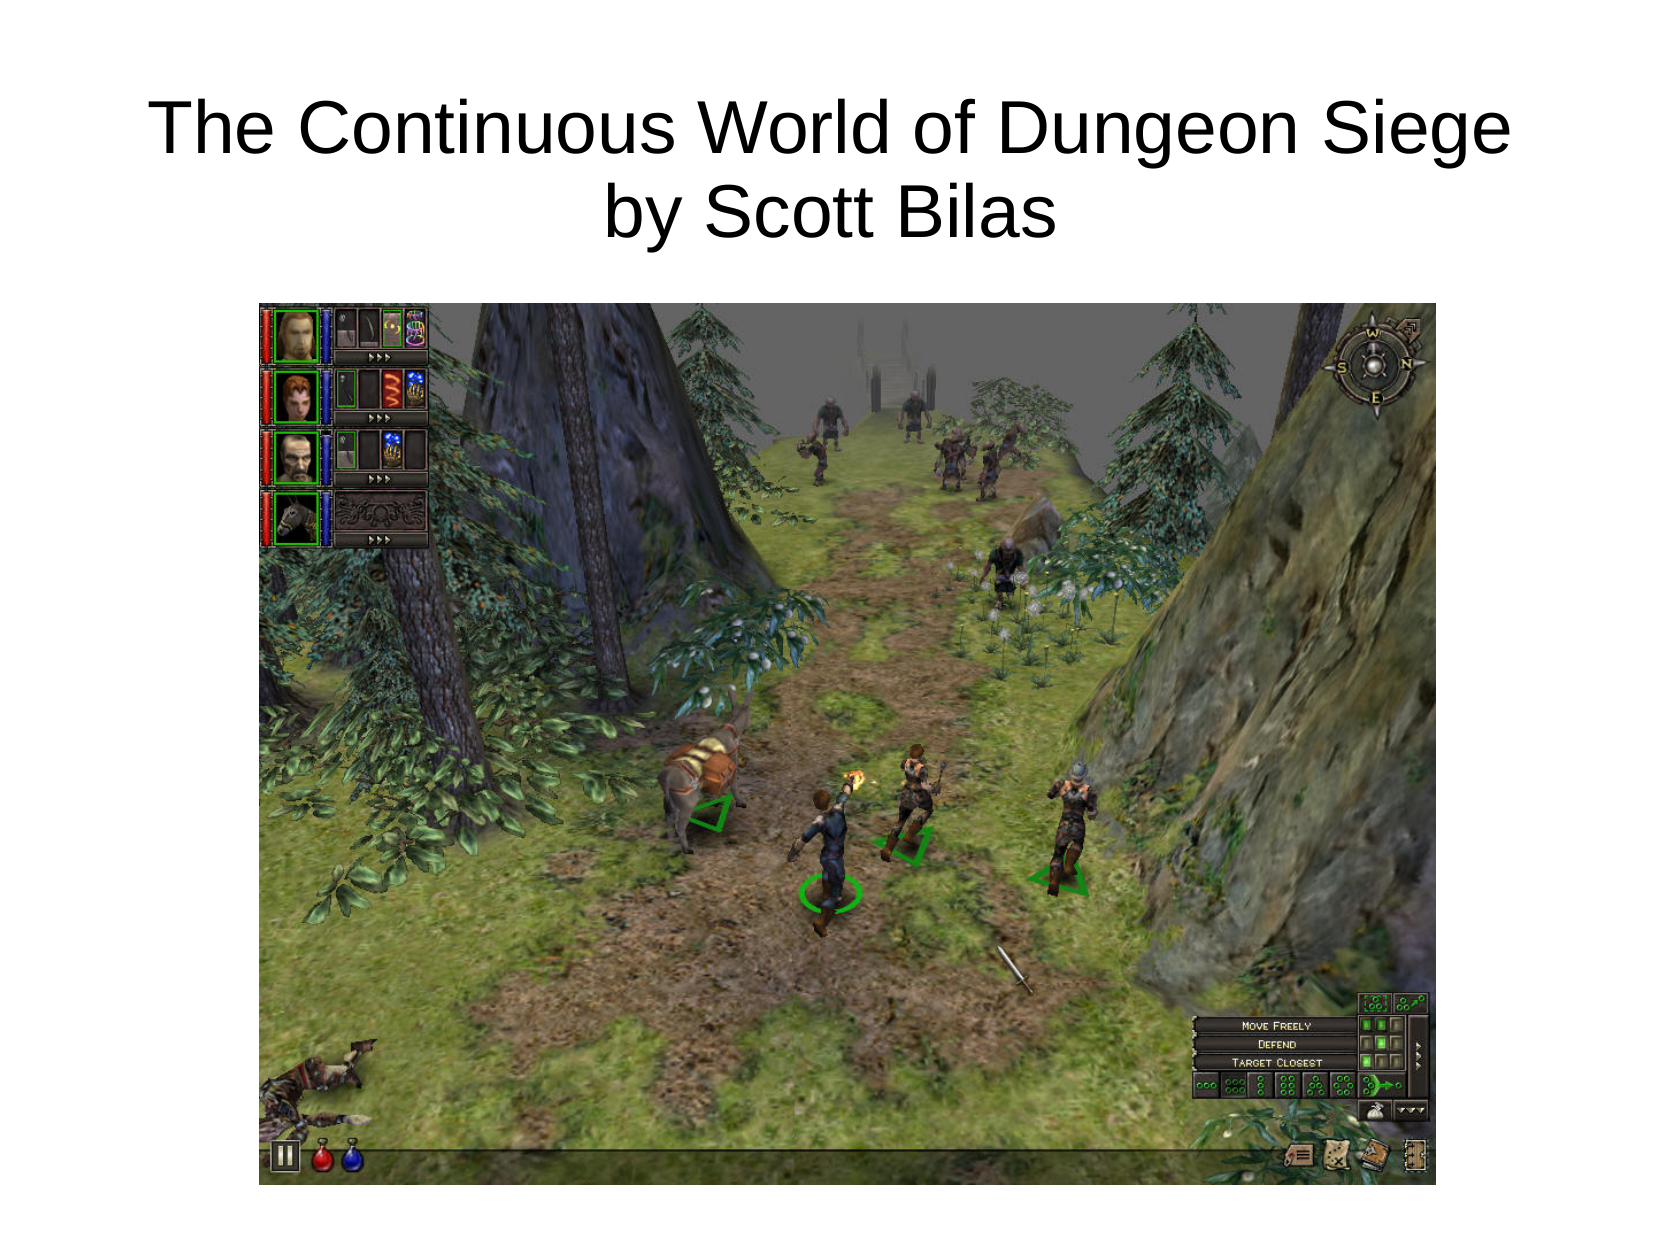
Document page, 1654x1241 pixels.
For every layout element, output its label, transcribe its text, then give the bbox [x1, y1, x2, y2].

title The Continuous World of Dungeon Siege by Scott Bilas [86, 66, 1576, 274]
picture [259, 303, 1436, 1185]
